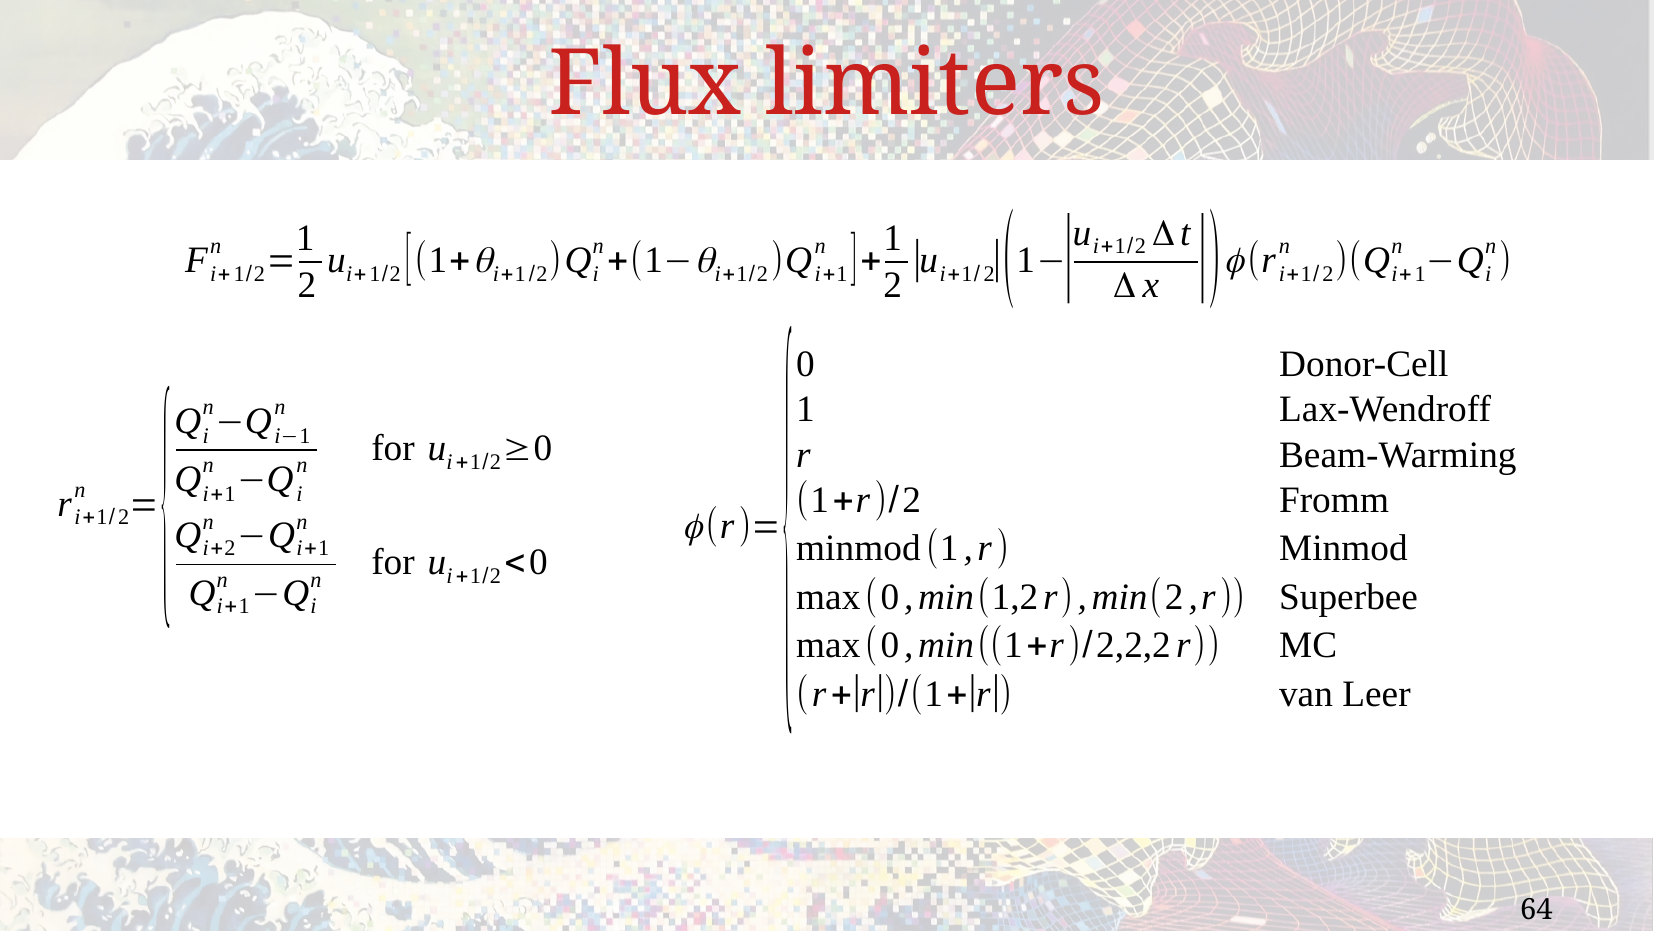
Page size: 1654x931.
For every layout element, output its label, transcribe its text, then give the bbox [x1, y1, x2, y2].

chart [50, 383, 562, 631]
chart [177, 206, 1518, 311]
title Flux limiters [0, 33, 1654, 126]
chart [676, 324, 1536, 736]
